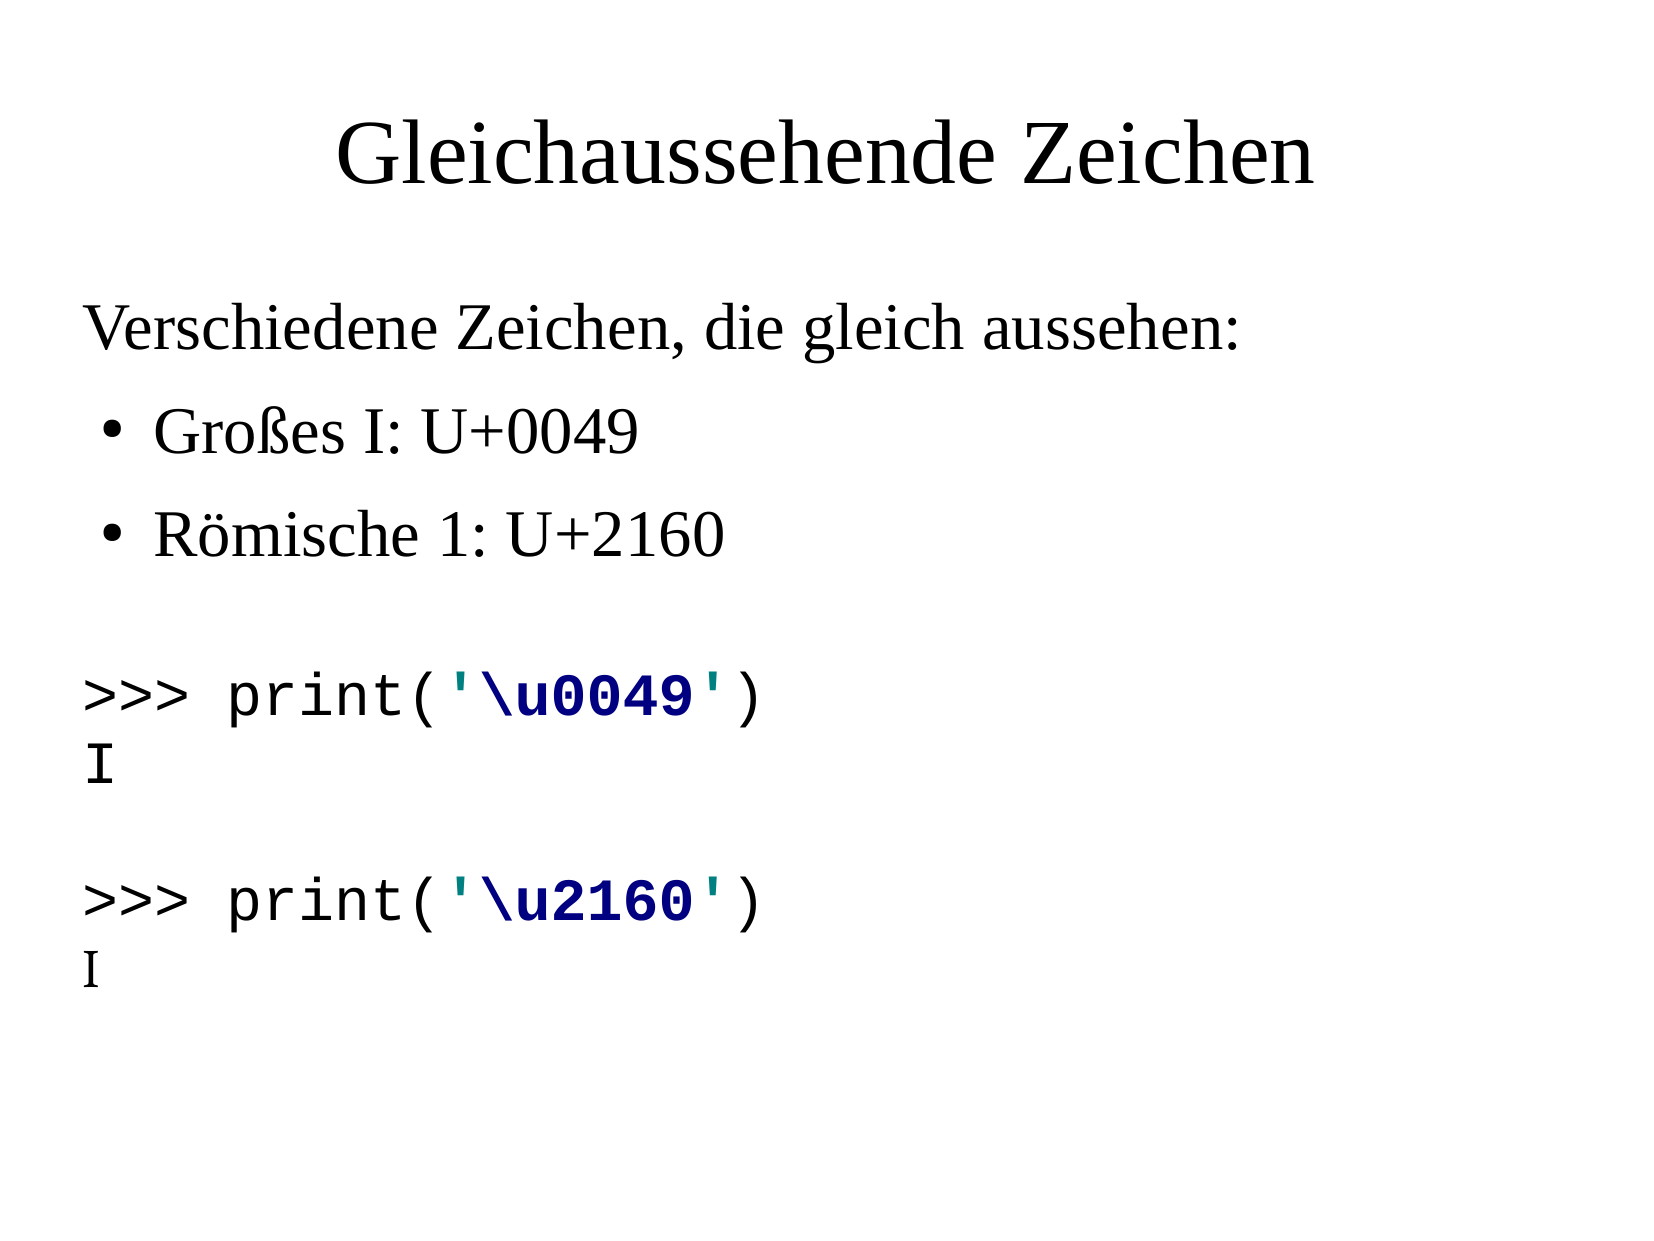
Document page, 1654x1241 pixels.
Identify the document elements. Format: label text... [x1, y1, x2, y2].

title Gleichaussehende Zeichen [82, 49, 1571, 257]
list Verschiedene Zeichen, die gleich aussehen: Großes I: U+0049 Römische 1: U+2160 [82, 290, 1571, 634]
list >>> print('\u0049') I >>> print('\u2160') Ⅰ [82, 665, 1571, 1009]
